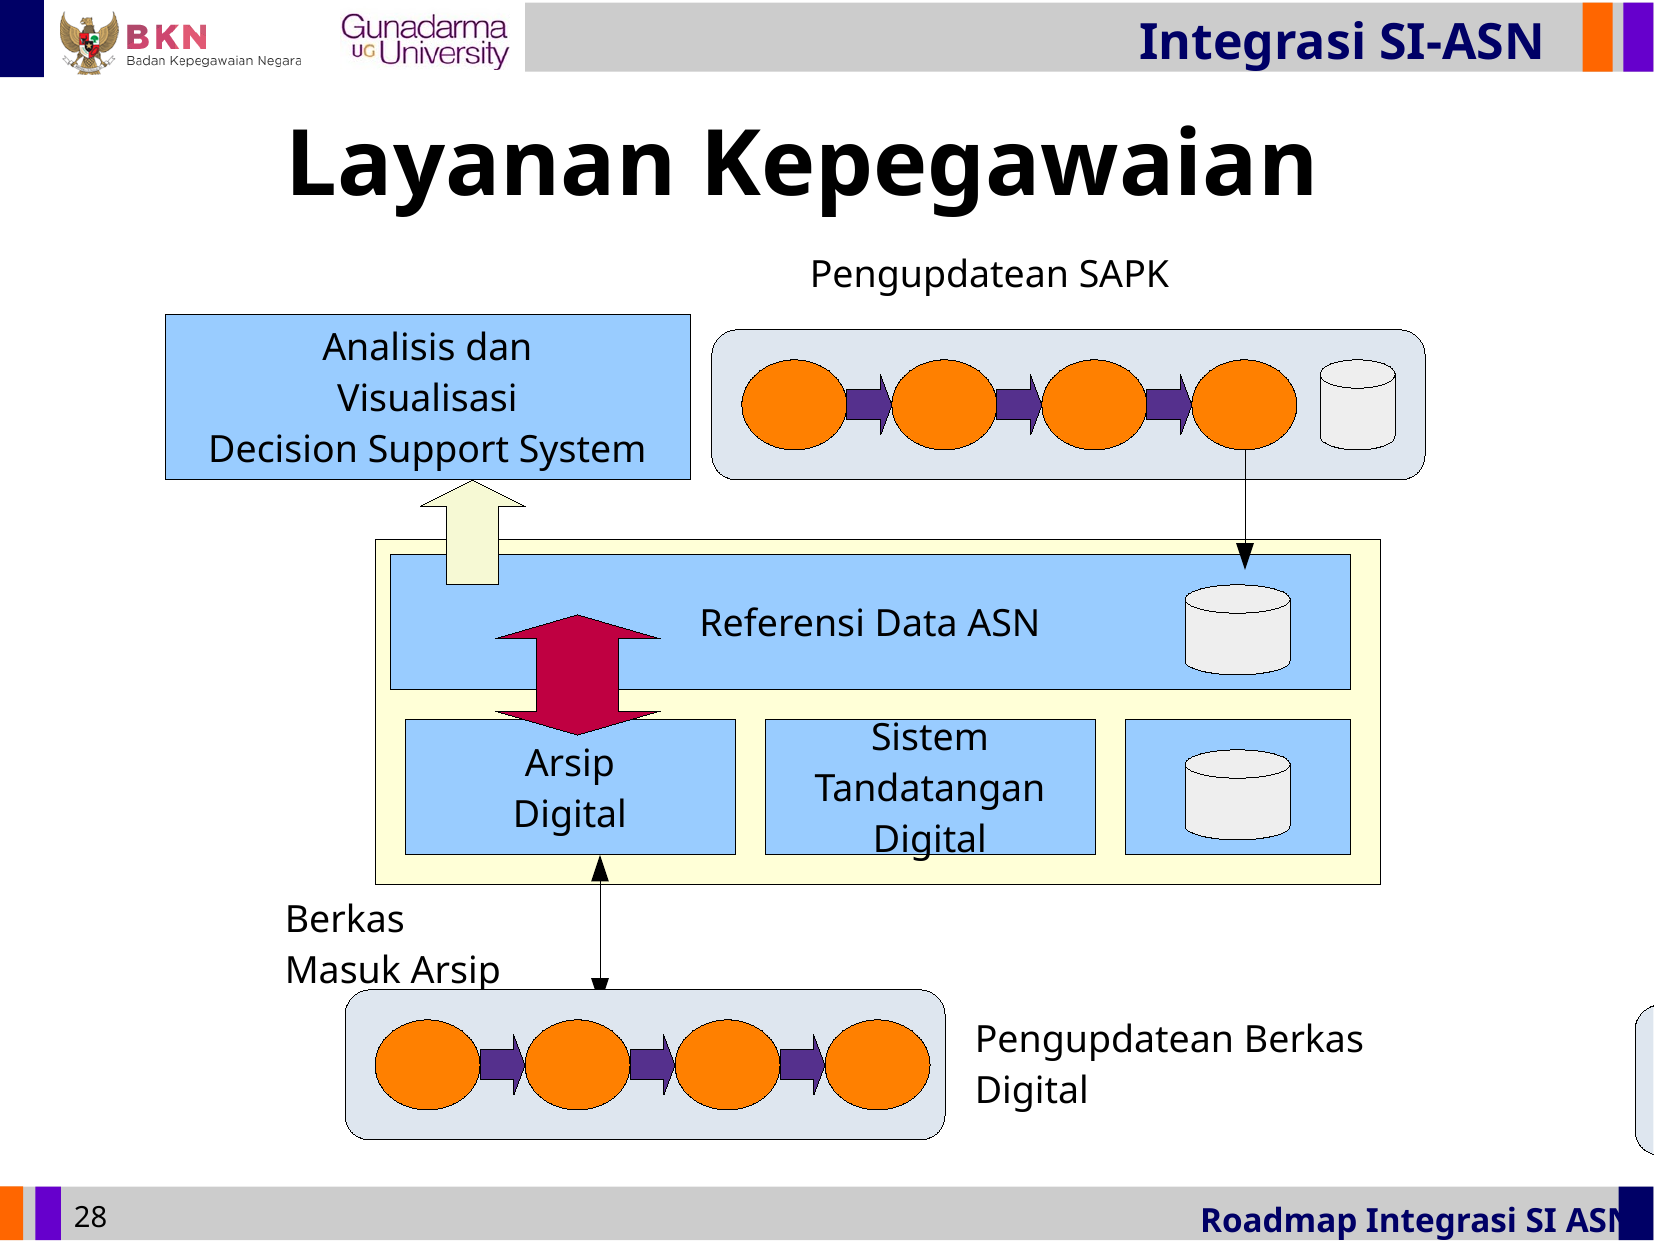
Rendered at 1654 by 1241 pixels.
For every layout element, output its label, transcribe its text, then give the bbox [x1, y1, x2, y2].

text_box [345, 989, 946, 1140]
text_box [375, 479, 1381, 885]
text_box [1635, 1005, 1654, 1155]
text_box Pengupdatean SAPK [795, 240, 1231, 300]
text_box Pengupdatean Berkas Digital [960, 1004, 1396, 1110]
text_box [711, 329, 1426, 480]
title Layanan Kepegawaian [165, 105, 1441, 216]
text_box [1185, 584, 1291, 675]
text_box Berkas Masuk Arsip [270, 885, 505, 990]
text_box Arsip Digital [405, 719, 736, 855]
picture [340, 0, 510, 70]
text_box Sistem Tandatangan Digital [765, 719, 1096, 855]
picture [60, 11, 301, 75]
text_box Referensi Data ASN [390, 554, 1351, 690]
text_box Analisis dan Visualisasi Decision Support System [165, 314, 691, 480]
